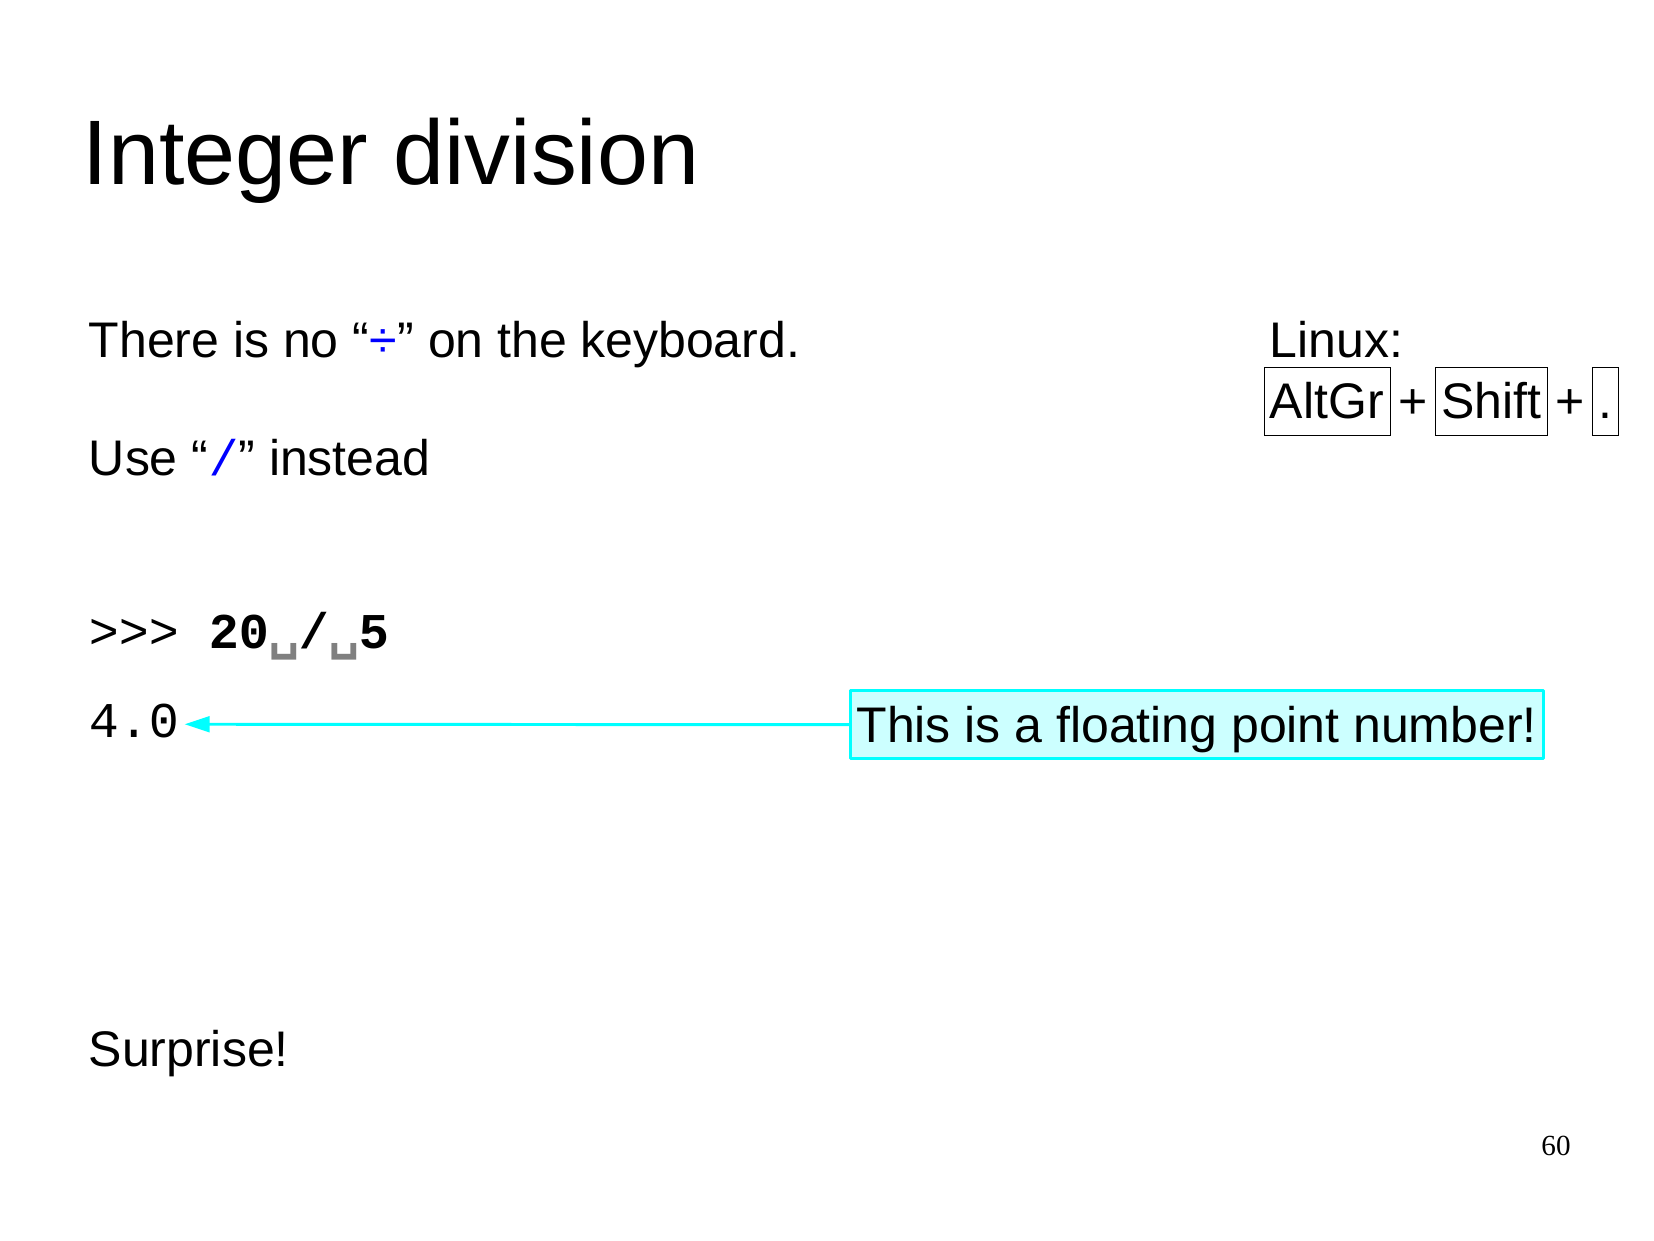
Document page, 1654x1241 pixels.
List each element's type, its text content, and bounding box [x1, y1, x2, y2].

text_box This is a floating point number! [850, 690, 1544, 759]
text_box Linux: [1264, 306, 1410, 374]
text_box >>> [82, 601, 185, 670]
text_box 20␣/␣5 [202, 601, 394, 670]
text_box + [1392, 367, 1434, 436]
title Integer division [82, 49, 1571, 257]
text_box There is no “÷” on the keyboard. [83, 306, 807, 374]
text_box 4.0 [82, 689, 185, 759]
text_box Use “/” instead [83, 424, 437, 497]
text_box . [1592, 367, 1619, 436]
text_box + [1549, 367, 1591, 436]
text_box Shift [1435, 367, 1548, 436]
text_box Surprise! [83, 1014, 296, 1083]
text_box AltGr [1264, 367, 1391, 436]
